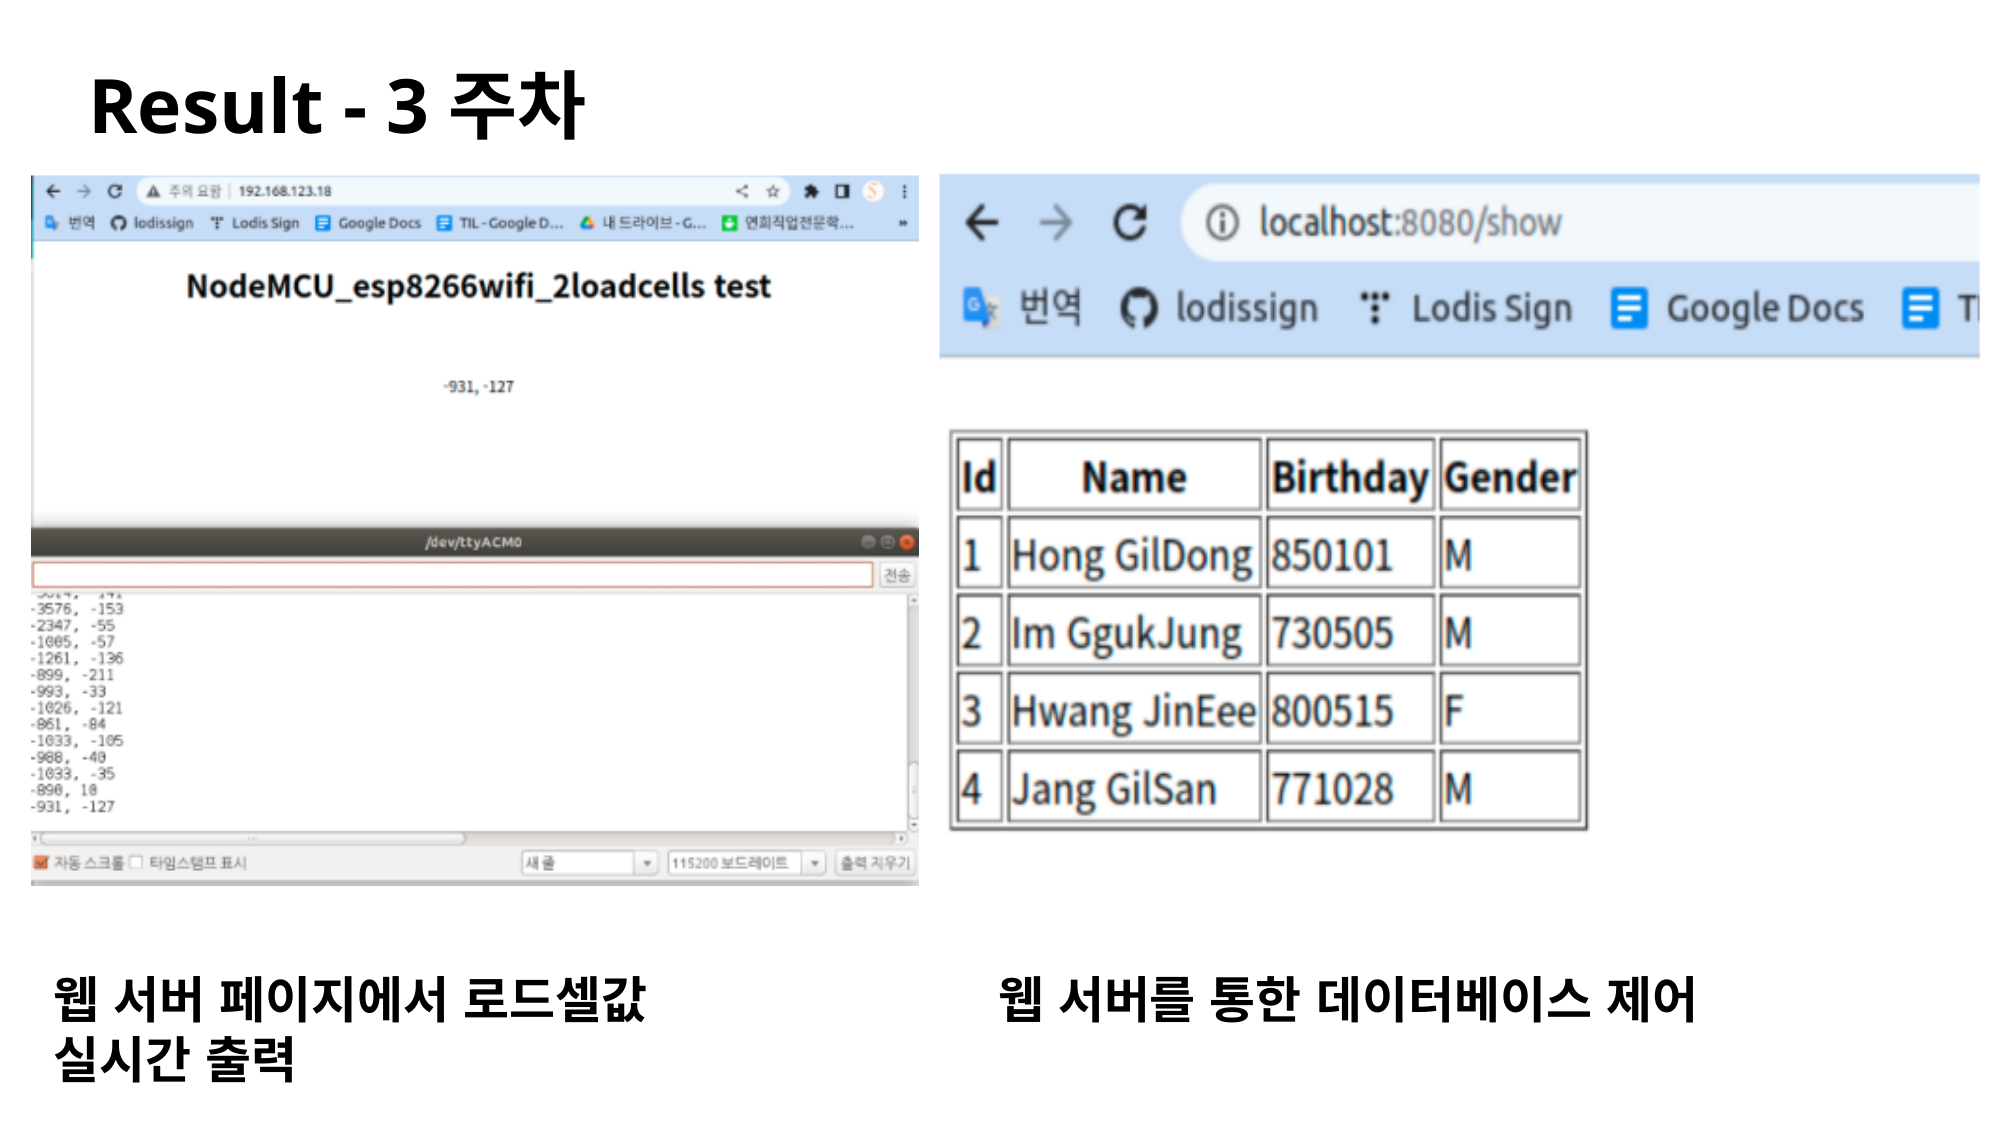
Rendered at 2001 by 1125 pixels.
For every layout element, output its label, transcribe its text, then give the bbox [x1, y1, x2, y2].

picture [938, 168, 1990, 838]
text_box Result - 3주차 [73, 34, 690, 162]
picture [31, 174, 919, 886]
text_box 웹 서버를 통한 데이터베이스 제어 [983, 960, 1884, 1037]
text_box 웹 서버 페이지에서 로드셀값 실시간 출력 [38, 960, 939, 1098]
